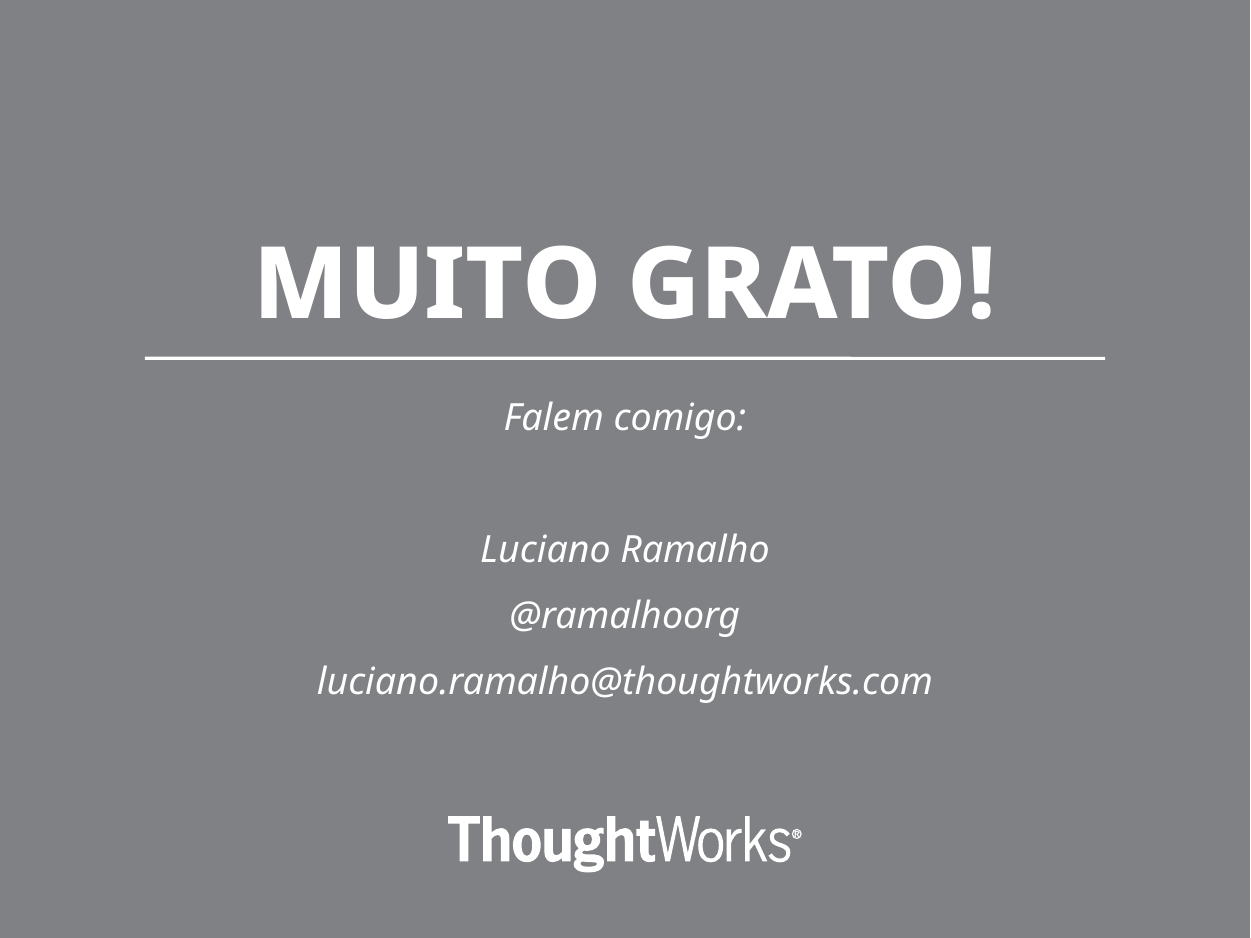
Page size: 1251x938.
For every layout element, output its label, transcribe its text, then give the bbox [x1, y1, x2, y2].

list Falem comigo: Luciano Ramalho @ramalhoorg luciano.ramalho@thoughtworks.com [268, 380, 982, 697]
title MUITO GRATO! [62, 102, 1188, 351]
